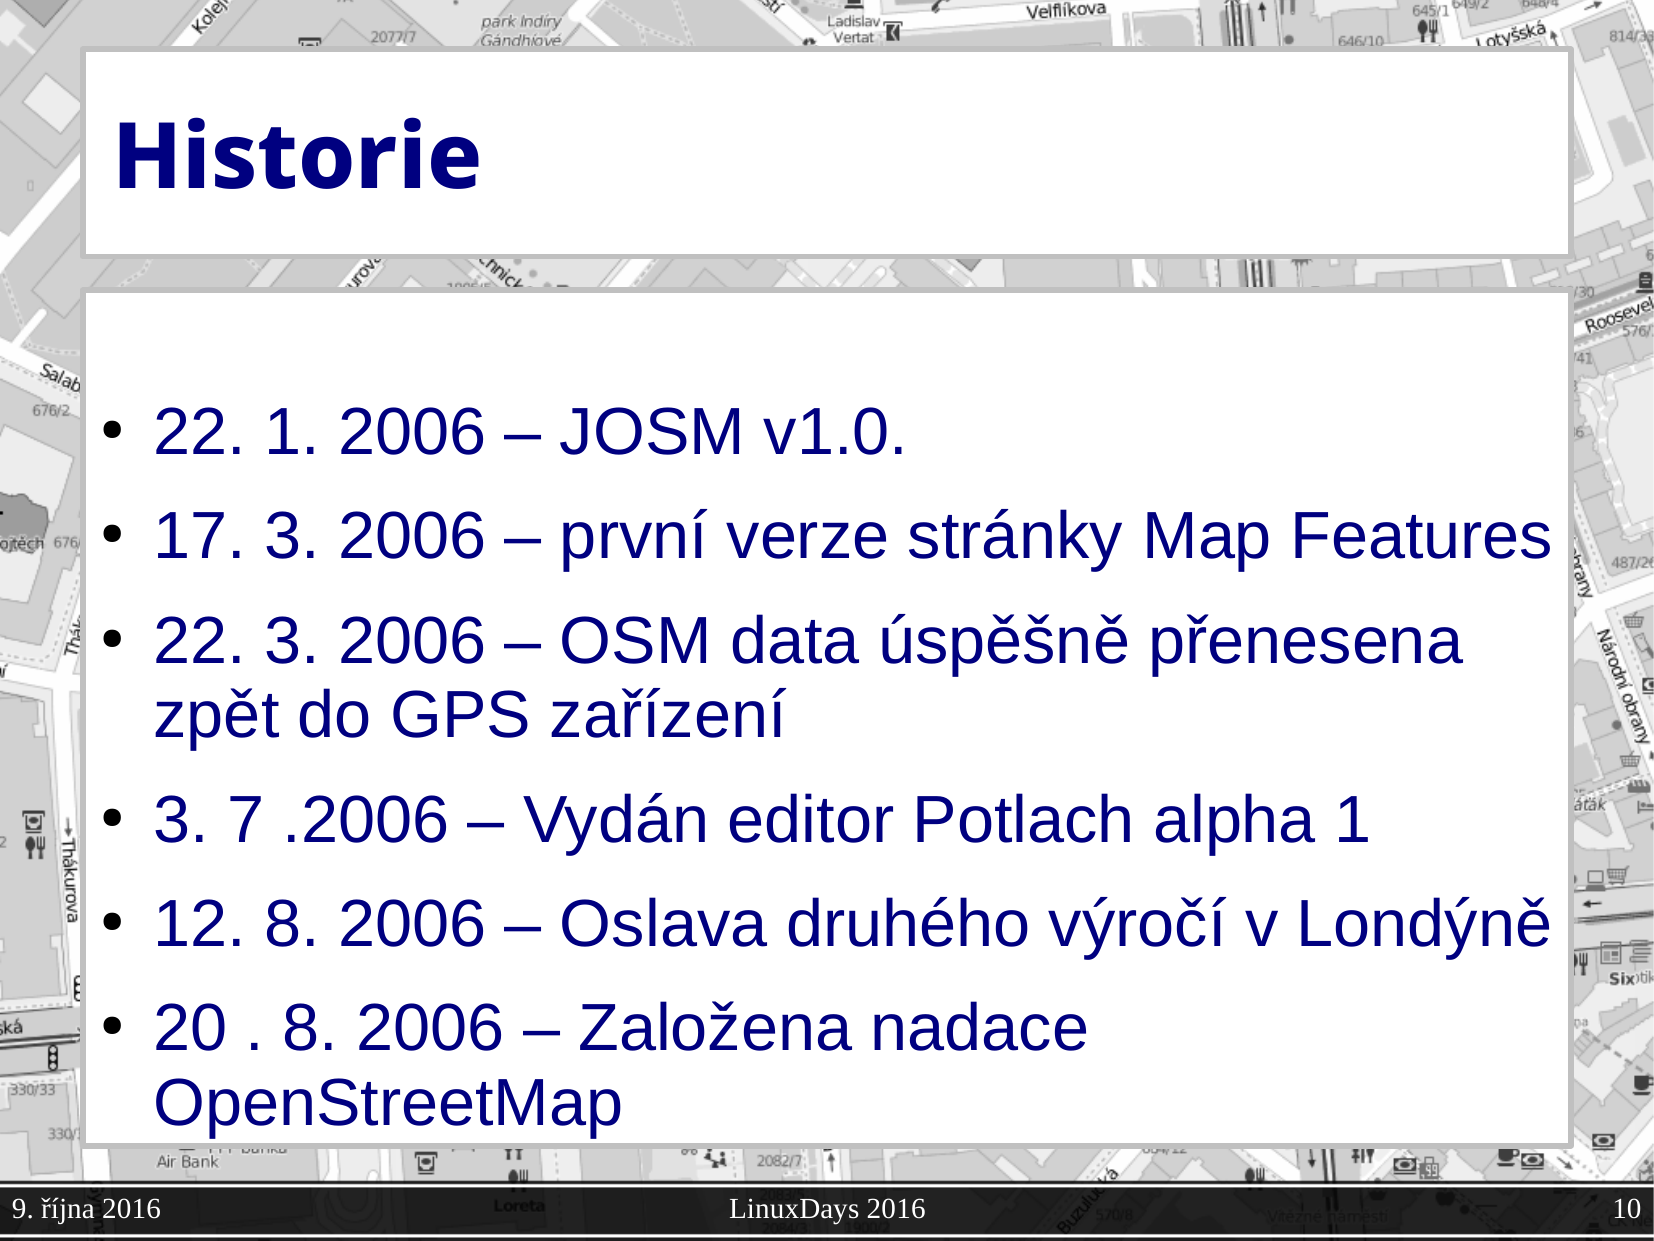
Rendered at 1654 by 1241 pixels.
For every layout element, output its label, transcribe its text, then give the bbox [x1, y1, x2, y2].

picture [0, 0, 1654, 1241]
title Historie [82, 49, 1571, 257]
list 22. 1. 2006 – JOSM v1.0. 17. 3. 2006 – první verze stránky Map Features 22. 3. 2006 – OSM data úspěšně přenesena zpět do GPS zařízení 3. 7 .2006 – Vydán editor Potlach alpha 1 12. 8. 2006 – Oslava druhého výročí v Londýně 20 . 8. 2006 – Založena nadace OpenStreetMap [82, 290, 1571, 1146]
